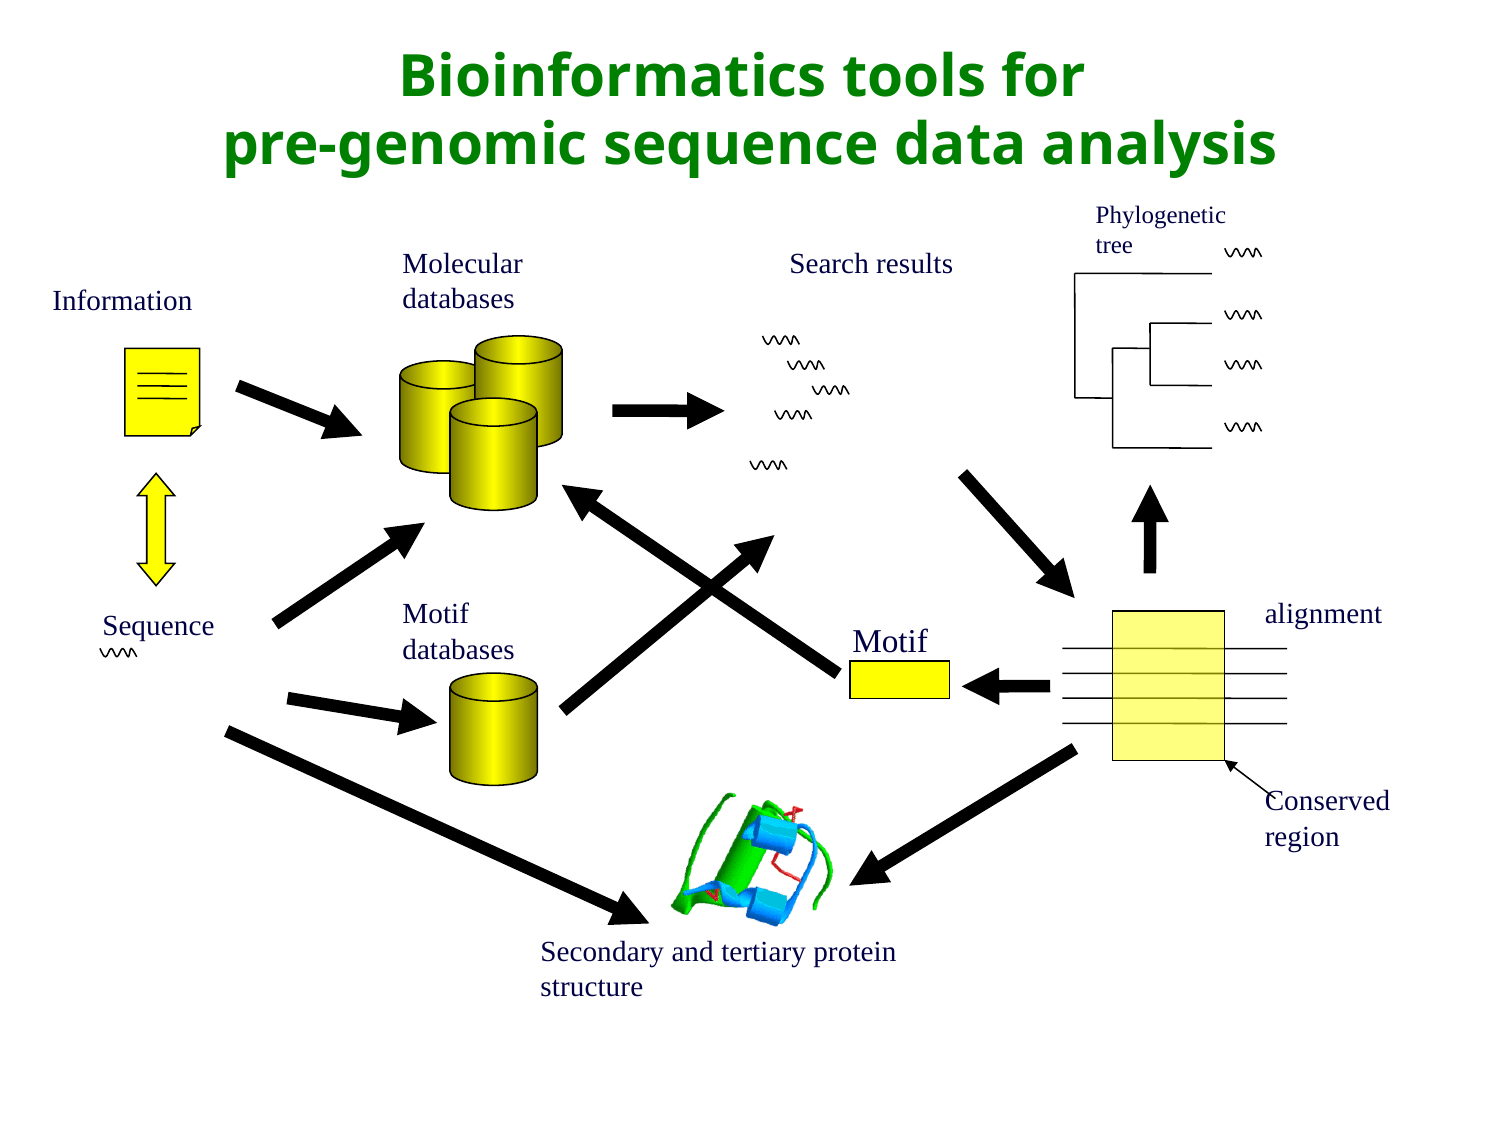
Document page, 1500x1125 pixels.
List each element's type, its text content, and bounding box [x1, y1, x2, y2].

text_box Motif [837, 610, 975, 667]
text_box Information [37, 273, 250, 325]
text_box [399, 335, 563, 511]
text_box [849, 667, 950, 699]
text_box Conserved region [1250, 773, 1425, 860]
text_box Secondary and tertiary protein structure [525, 923, 1022, 1011]
text_box Phylogenetic tree [1080, 213, 1256, 267]
text_box Bioinformatics tools for pre-genomic sequence data analysis [94, 7, 1406, 213]
picture [662, 789, 837, 923]
text_box [449, 673, 538, 786]
text_box [124, 348, 200, 436]
text_box Molecular databases [387, 235, 613, 323]
text_box [137, 473, 175, 586]
text_box alignment [1250, 585, 1438, 637]
text_box Search results [774, 235, 987, 287]
text_box Sequence [87, 598, 250, 650]
text_box [1112, 610, 1225, 761]
text_box Motif databases [387, 586, 588, 673]
